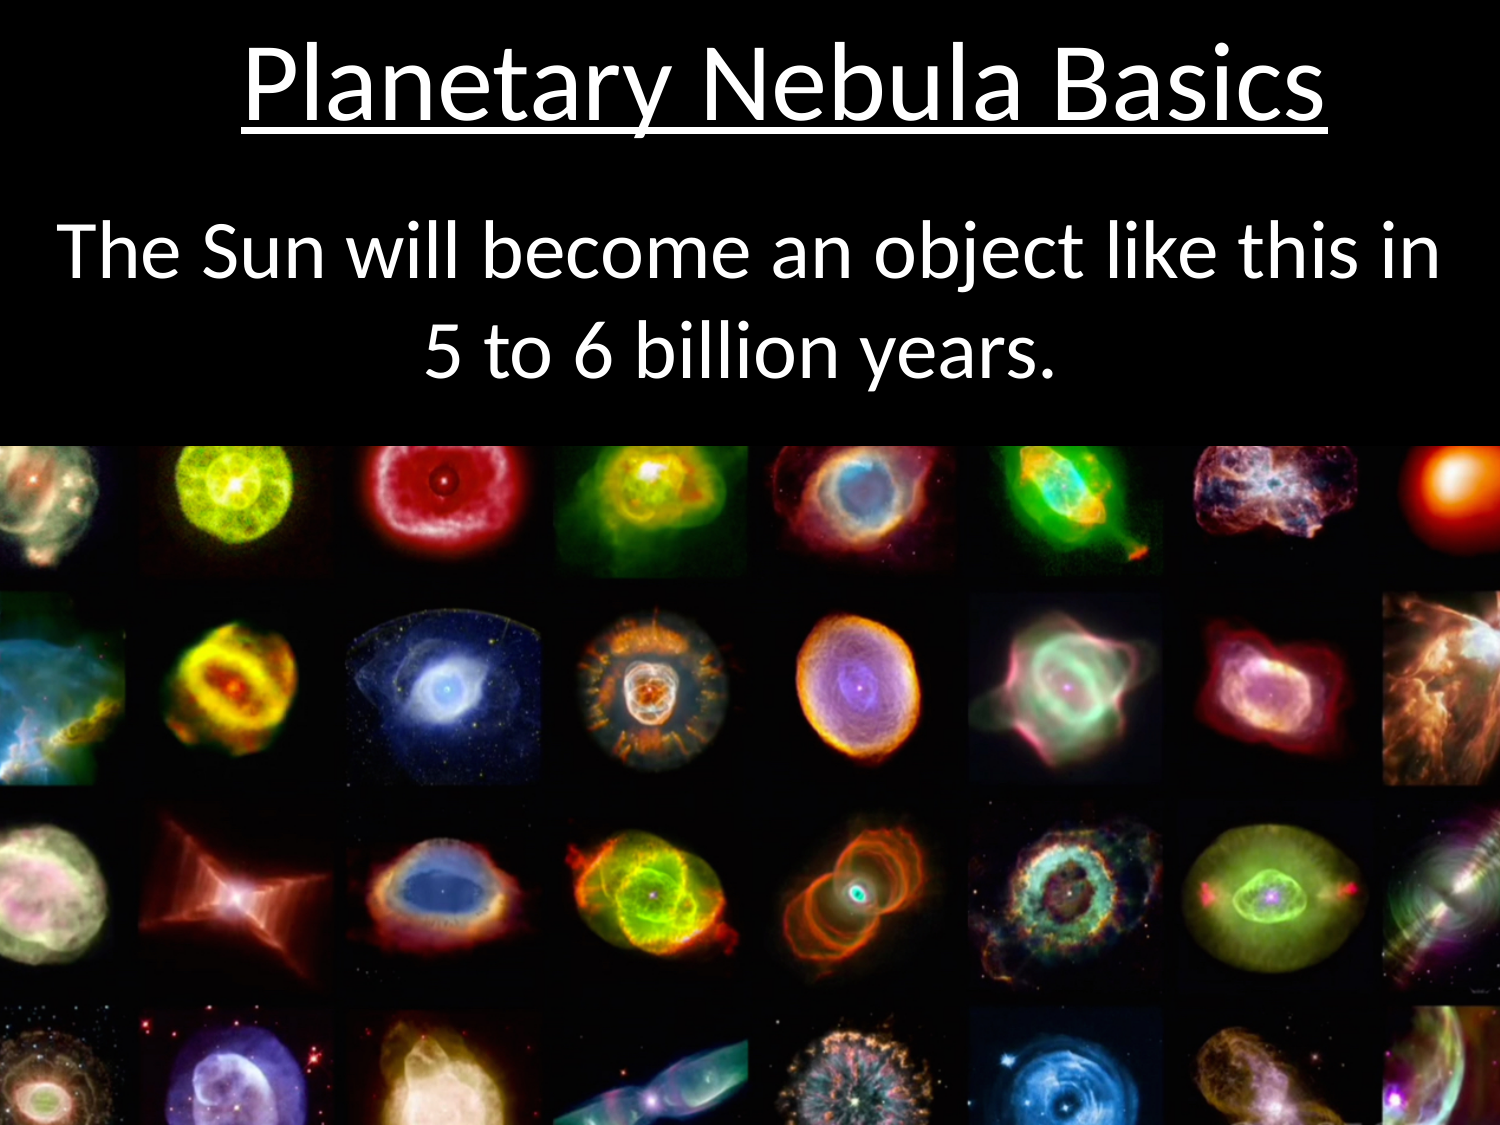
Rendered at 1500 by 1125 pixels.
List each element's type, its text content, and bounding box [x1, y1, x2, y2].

text_box Planetary Nebula Basics [174, 0, 1394, 152]
text_box The Sun will become an object like this in 5 to 6 billion years. [32, 187, 1468, 405]
picture [0, 446, 1500, 1125]
